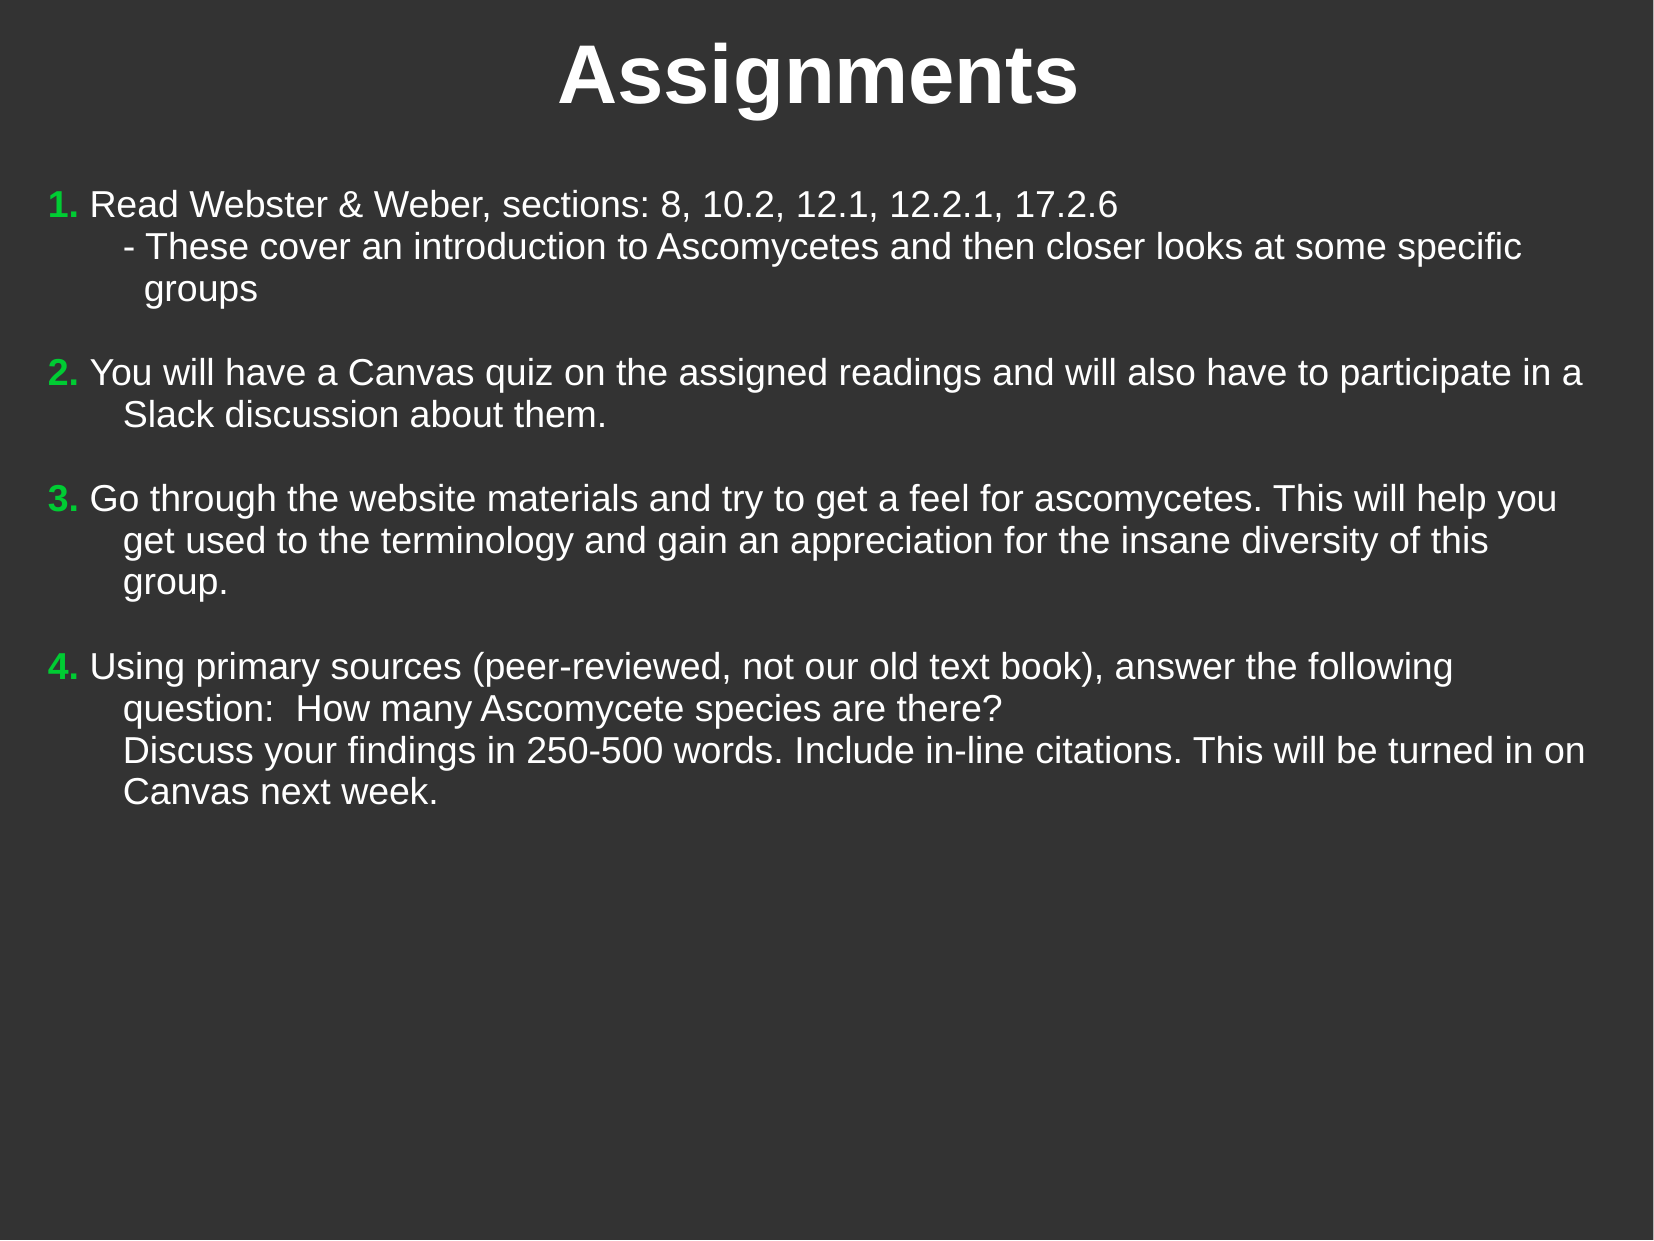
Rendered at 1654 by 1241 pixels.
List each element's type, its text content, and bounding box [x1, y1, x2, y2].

text_box Assignments [21, 21, 1617, 129]
text_box 1. Read Webster & Weber, sections: 8, 10.2, 12.1, 12.2.1, 17.2.6 - These cover an introduction to Ascomycetes and then closer looks at some specific groups 2. You will have a Canvas quiz on the assigned readings and will also have to participate in a Slack discussion about them. 3. Go through the website materials and try to get a feel for ascomycetes. This will help you get used to the terminology and gain an appreciation for the insane diversity of this group. 4. Using primary sources (peer-reviewed, not our old text book), answer the following question: How many Ascomycete species are there? Discuss your findings in 250-500 words. Include in-line citations. This will be turned in on Canvas next week. [33, 175, 1620, 989]
